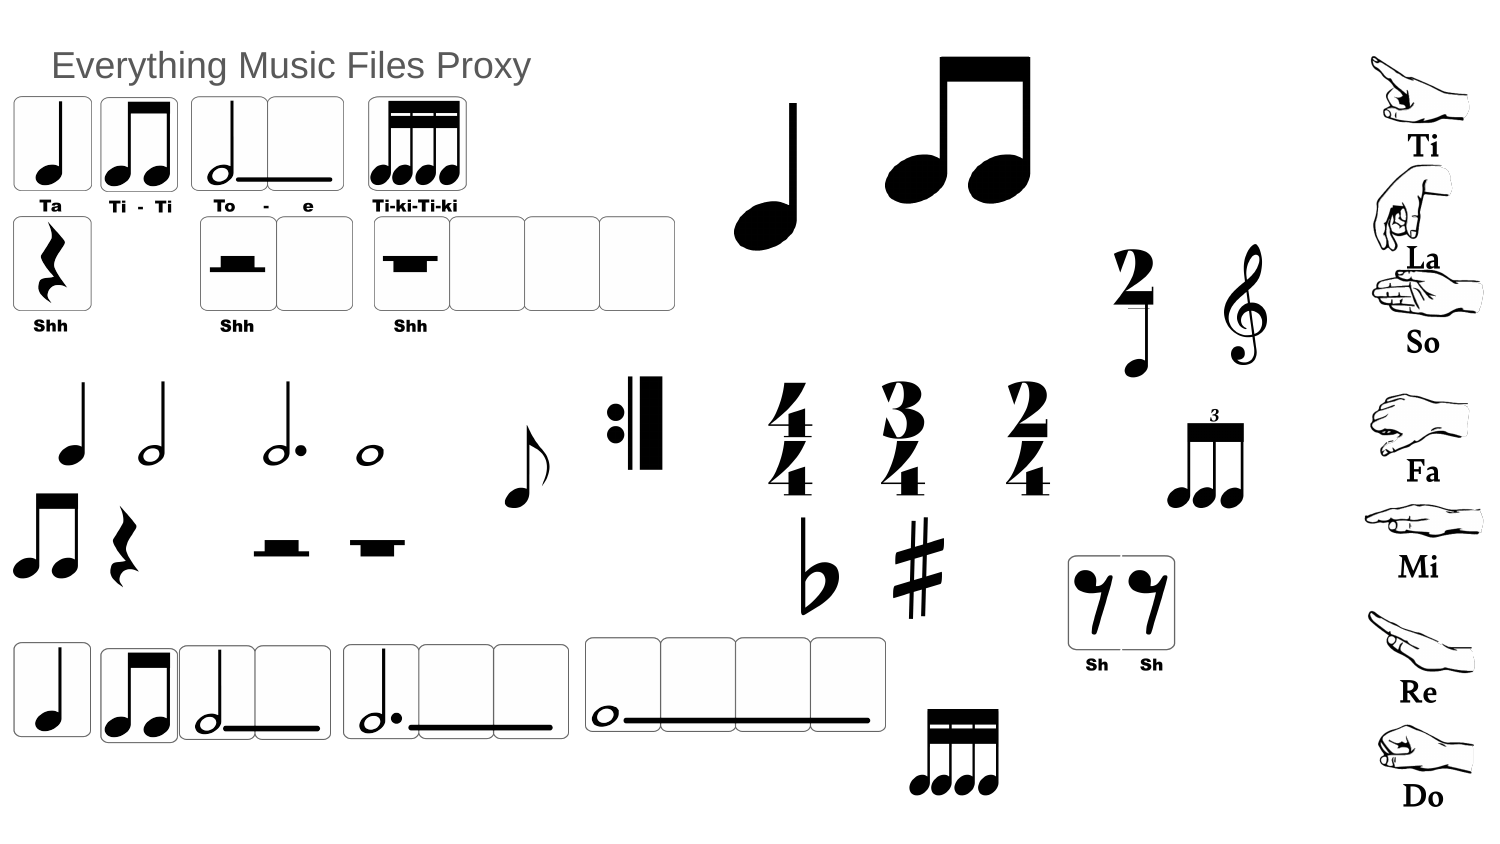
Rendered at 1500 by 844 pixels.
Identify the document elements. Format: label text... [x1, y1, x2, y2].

picture [899, 709, 1006, 796]
picture [343, 644, 569, 765]
picture [100, 97, 178, 218]
picture [475, 421, 581, 508]
picture [13, 642, 91, 763]
picture [581, 637, 886, 758]
picture [187, 96, 675, 337]
picture [877, 364, 944, 621]
picture [100, 645, 331, 769]
picture [1363, 45, 1489, 362]
picture [1054, 555, 1190, 676]
picture [13, 96, 92, 337]
picture [1358, 591, 1489, 816]
list Everything Music Files Proxy [36, 13, 1021, 114]
picture [1224, 244, 1267, 365]
picture [1108, 232, 1204, 378]
picture [1002, 364, 1054, 515]
picture [13, 492, 197, 590]
picture [1358, 370, 1489, 587]
picture [1157, 399, 1254, 520]
picture [764, 364, 844, 621]
picture [692, 57, 1181, 252]
picture [41, 380, 233, 466]
picture [607, 365, 684, 481]
picture [251, 380, 445, 466]
picture [248, 503, 451, 590]
